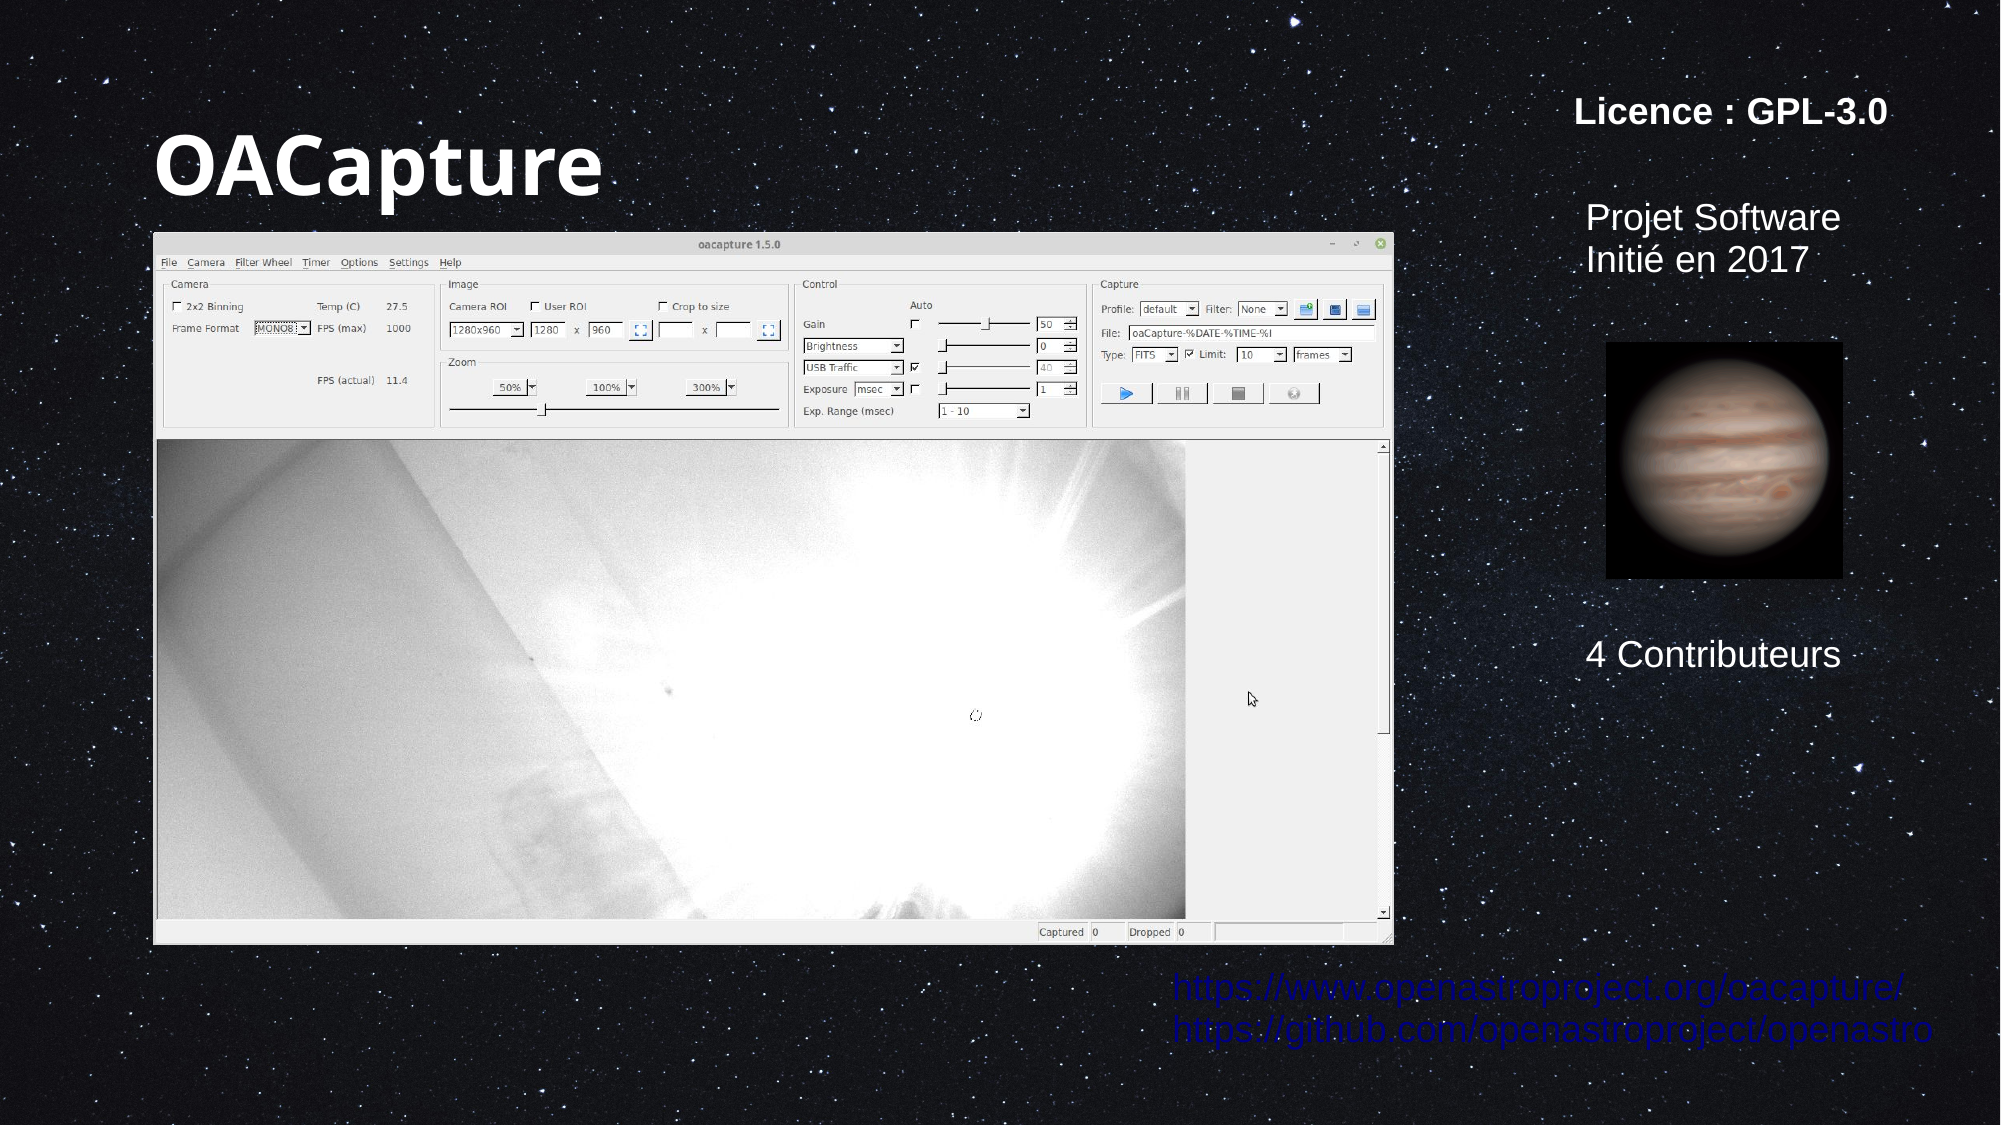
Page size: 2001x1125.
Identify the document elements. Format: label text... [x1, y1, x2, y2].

text_box 4 Contributeurs [1570, 625, 1961, 725]
title OACapture [137, 59, 1359, 278]
text_box https://www.openastroproject.org/oacapture/ https://github.com/openastroproject/openastro [1157, 958, 1973, 1100]
picture [0, 0, 2001, 1125]
text_box Projet Software Initié en 2017 [1570, 188, 1902, 372]
text_box Licence : GPL-3.0 [1559, 82, 1914, 142]
